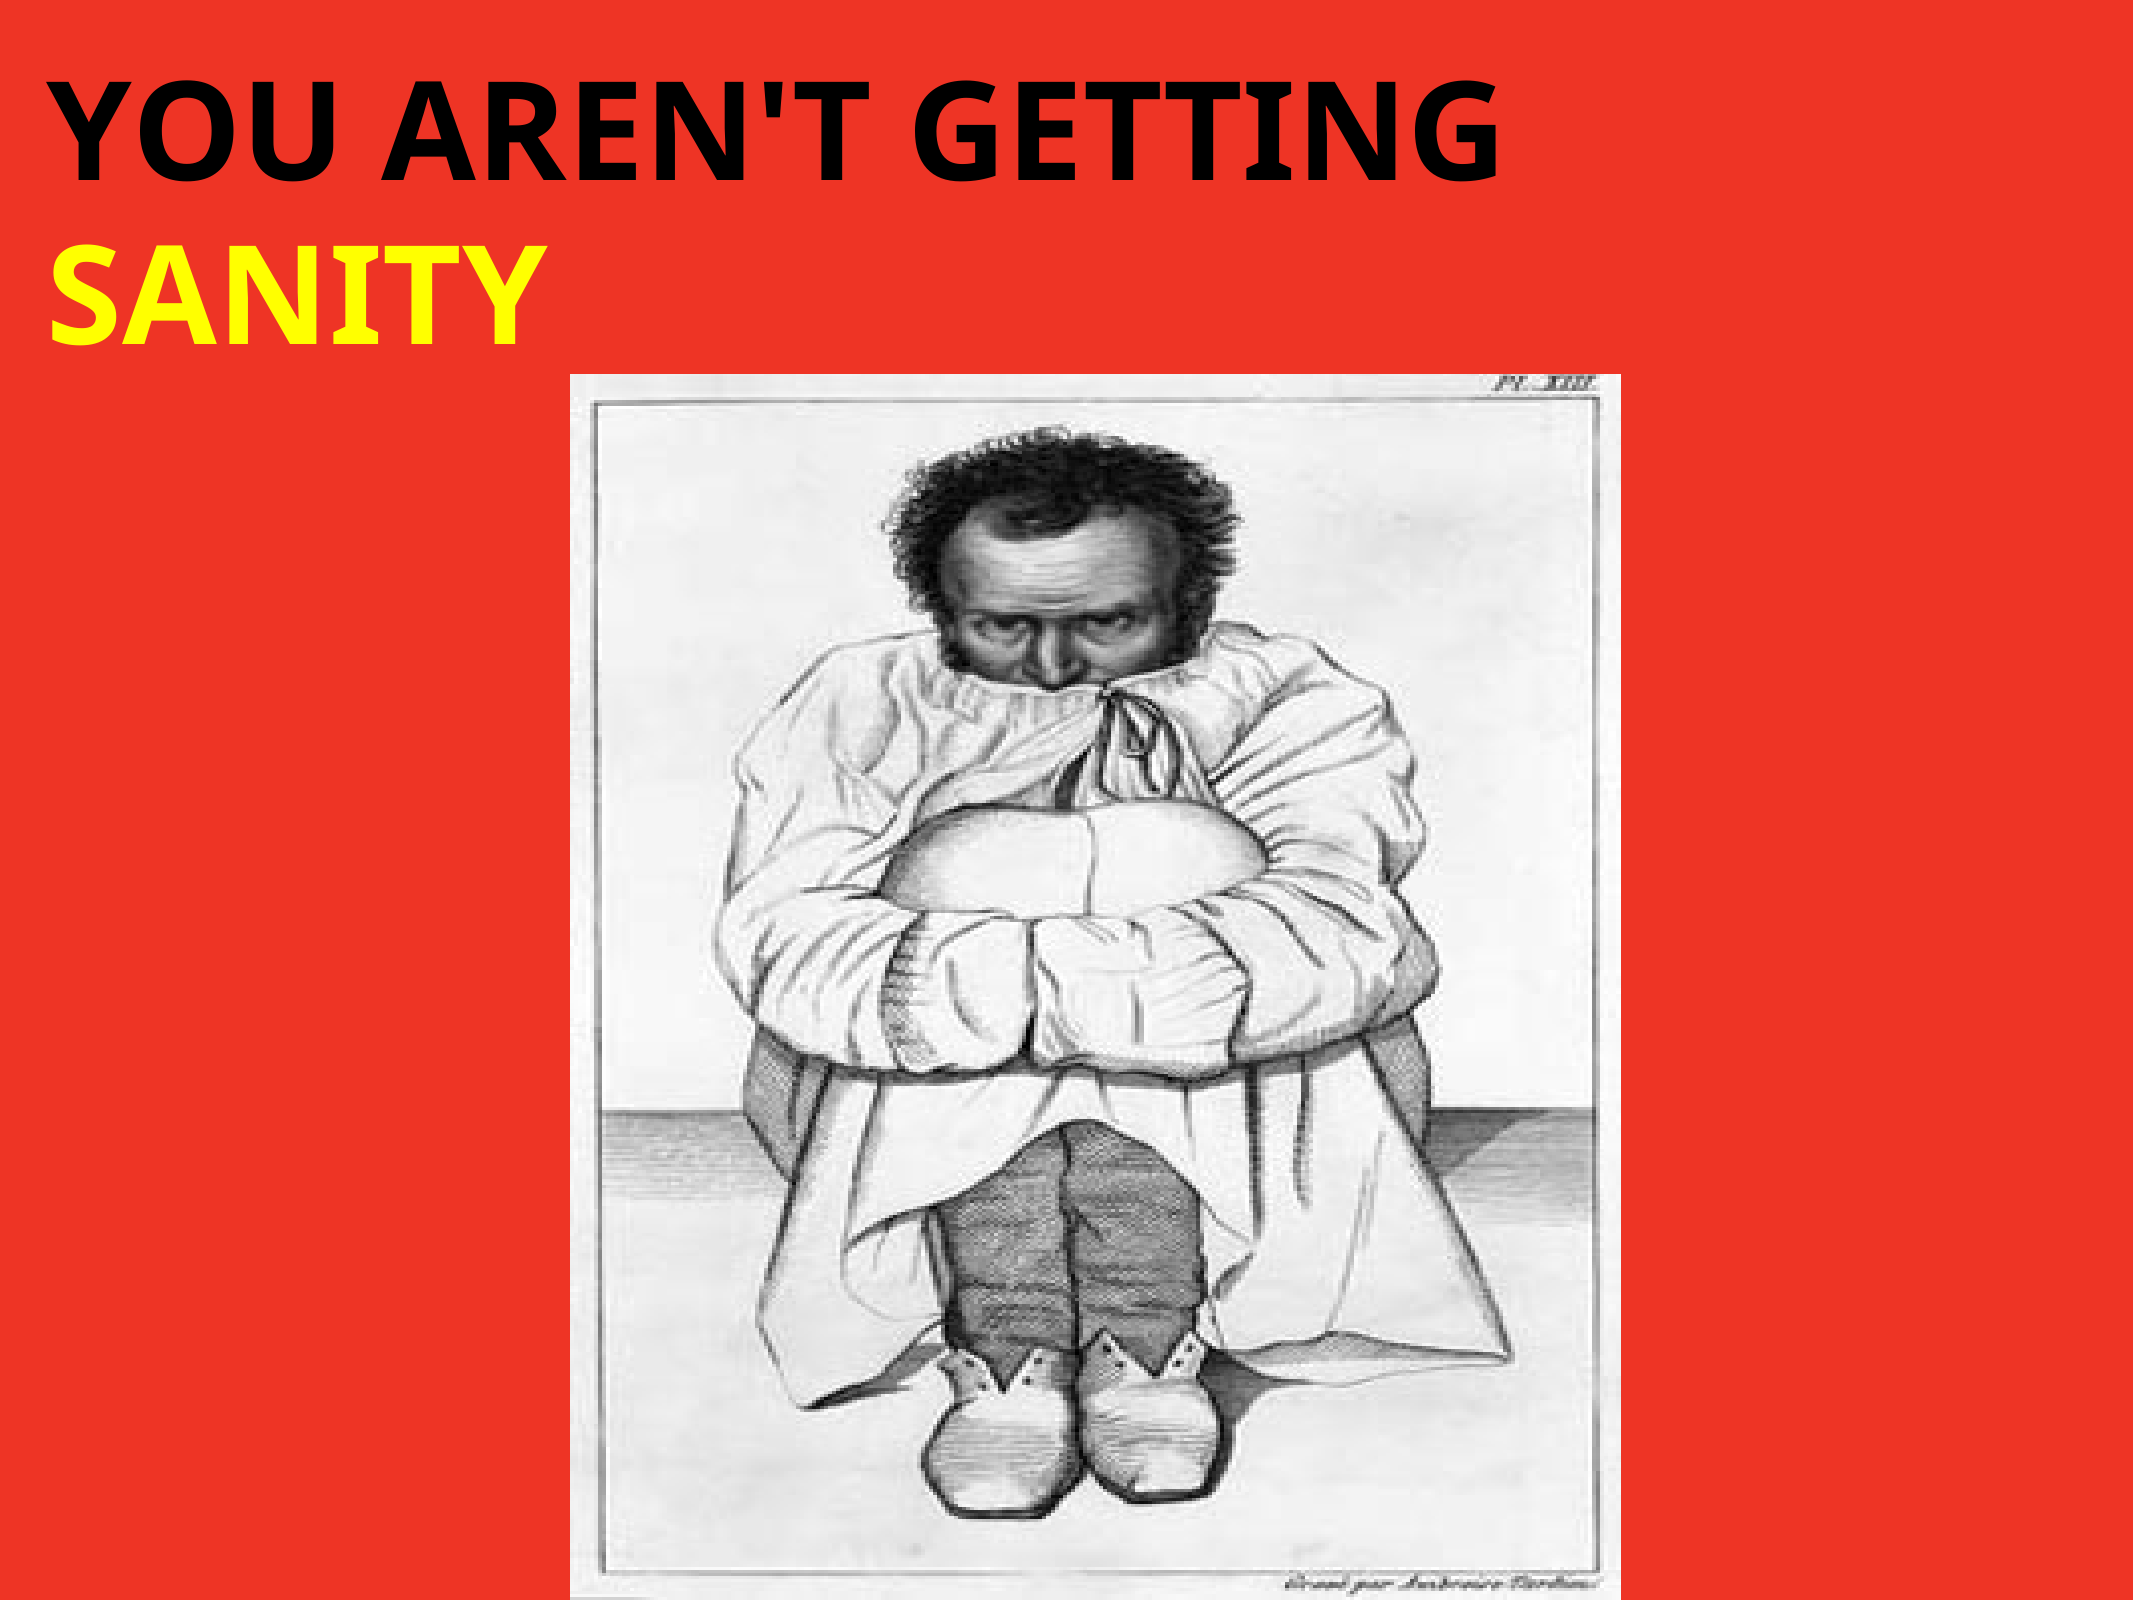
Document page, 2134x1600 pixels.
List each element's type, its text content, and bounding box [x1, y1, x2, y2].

text_box YOU AREN'T GETTING SANITY [37, 42, 2129, 488]
picture [570, 374, 1621, 1600]
